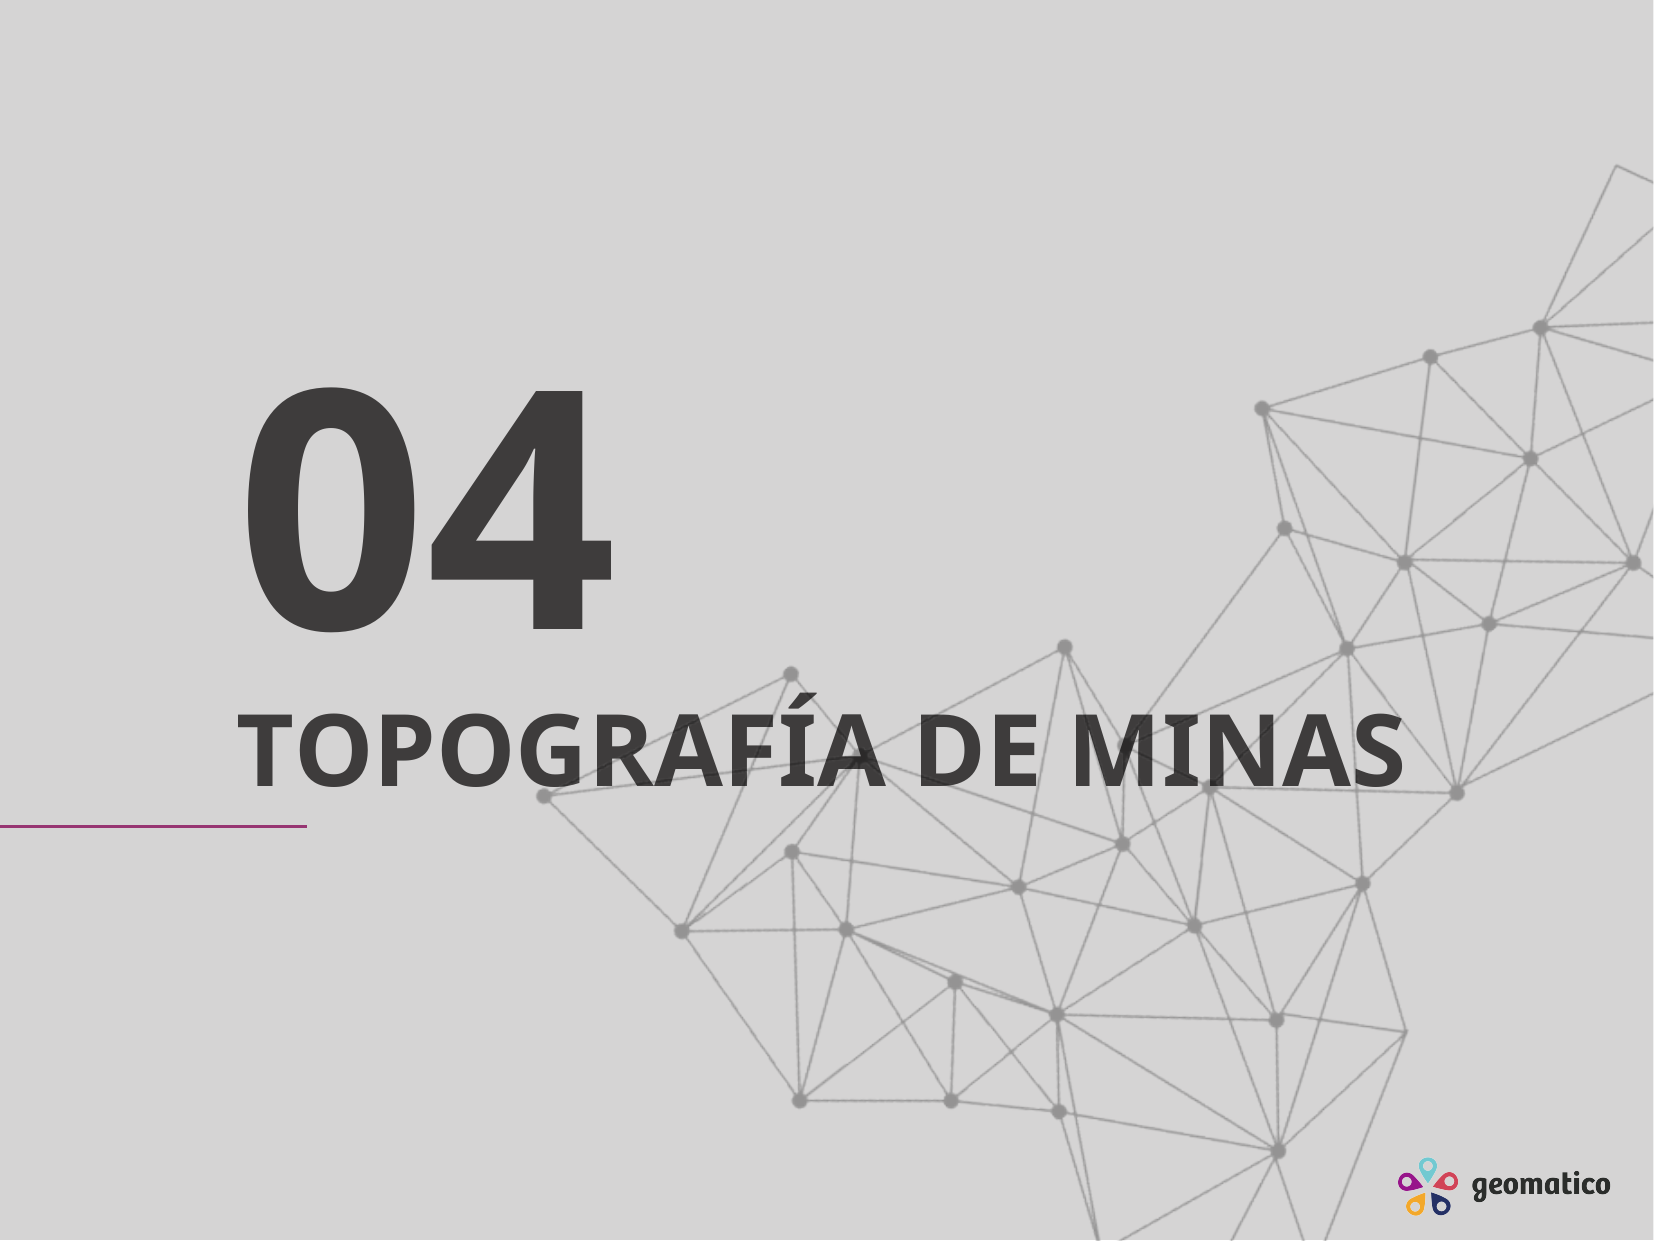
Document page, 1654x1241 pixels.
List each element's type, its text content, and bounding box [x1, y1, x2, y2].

text_box 04 [236, 354, 798, 728]
text_box Topografía de minas [236, 728, 615, 798]
picture [531, 0, 1654, 1241]
